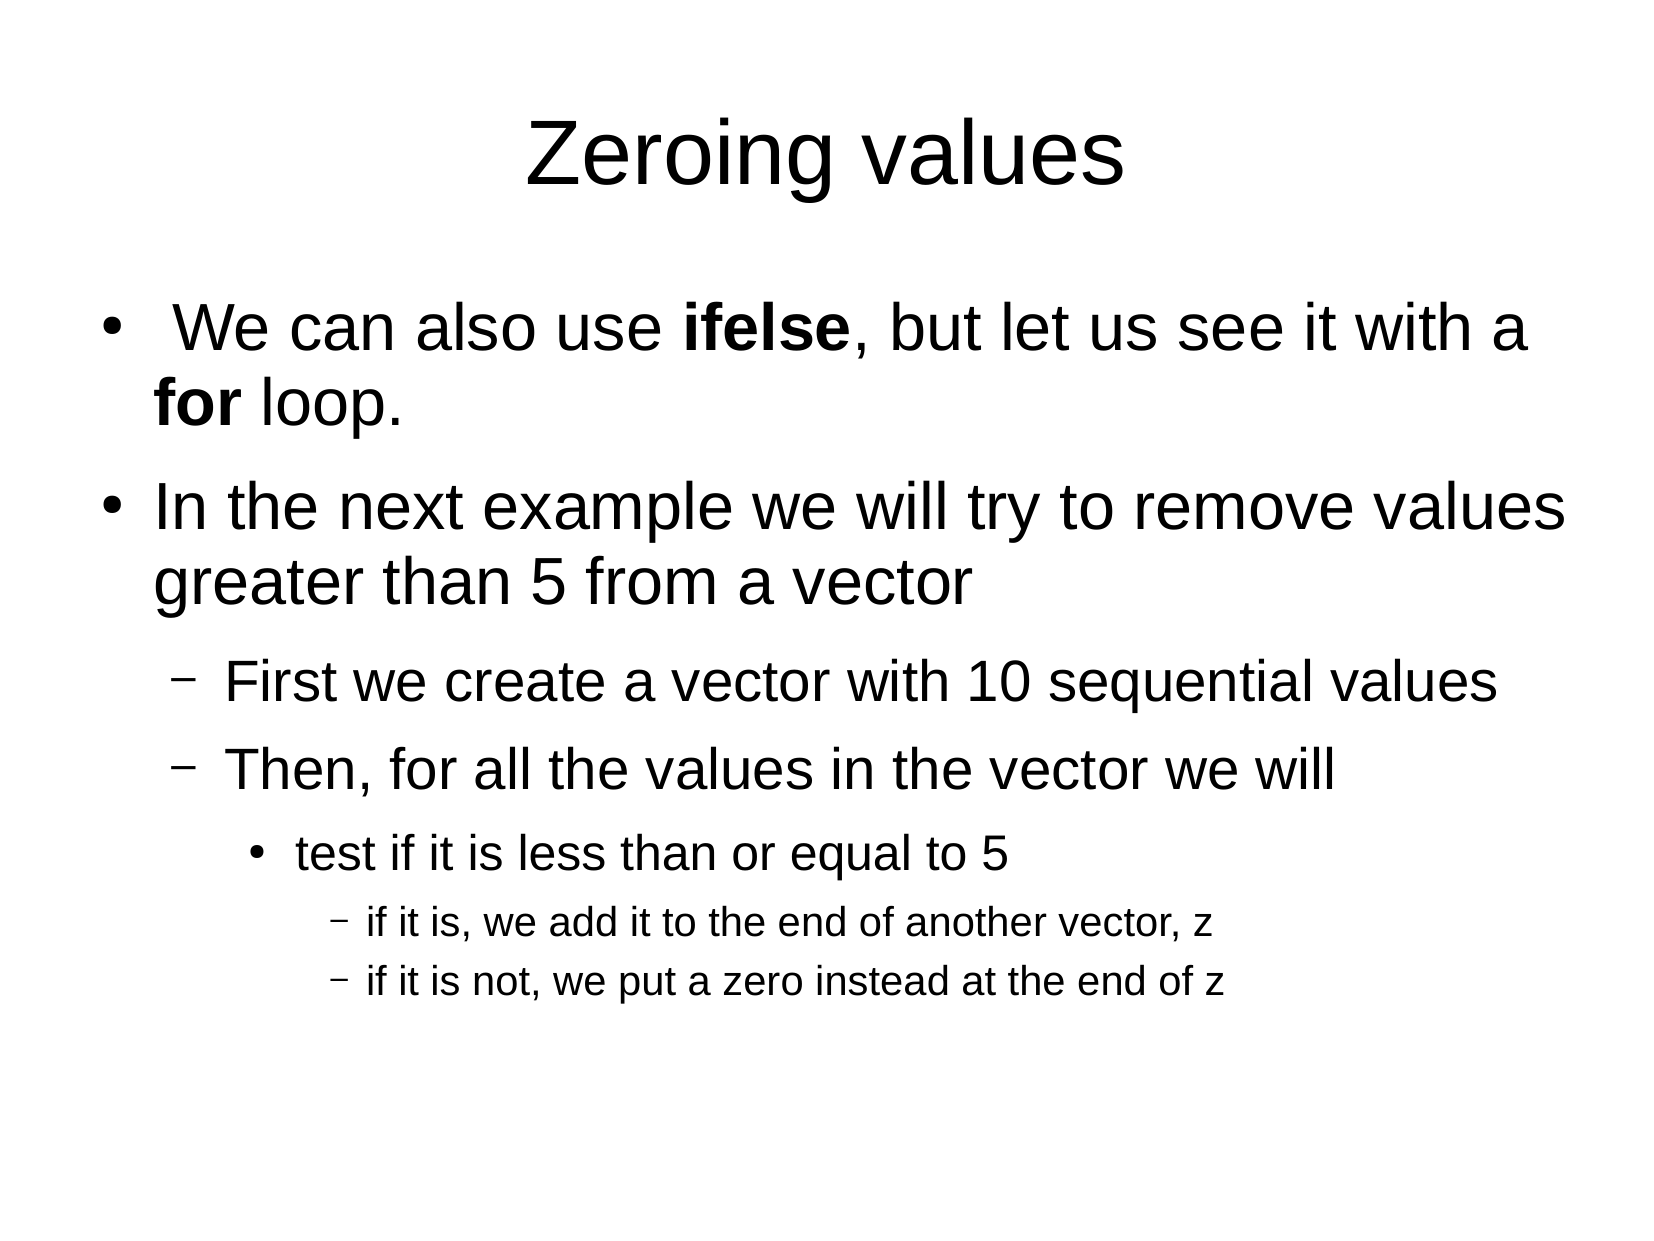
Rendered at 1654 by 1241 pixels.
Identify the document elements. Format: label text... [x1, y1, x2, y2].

title Zeroing values [82, 49, 1571, 257]
list We can also use ifelse, but let us see it with a for loop. In the next example we will try to remove values greater than 5 from a vector First we create a vector with 10 sequential values Then, for all the values in the vector we will test if it is less than or equal to 5 if it is, we add it to the end of another vector, z if it is not, we put a zero instead at the end of z [82, 290, 1571, 1170]
